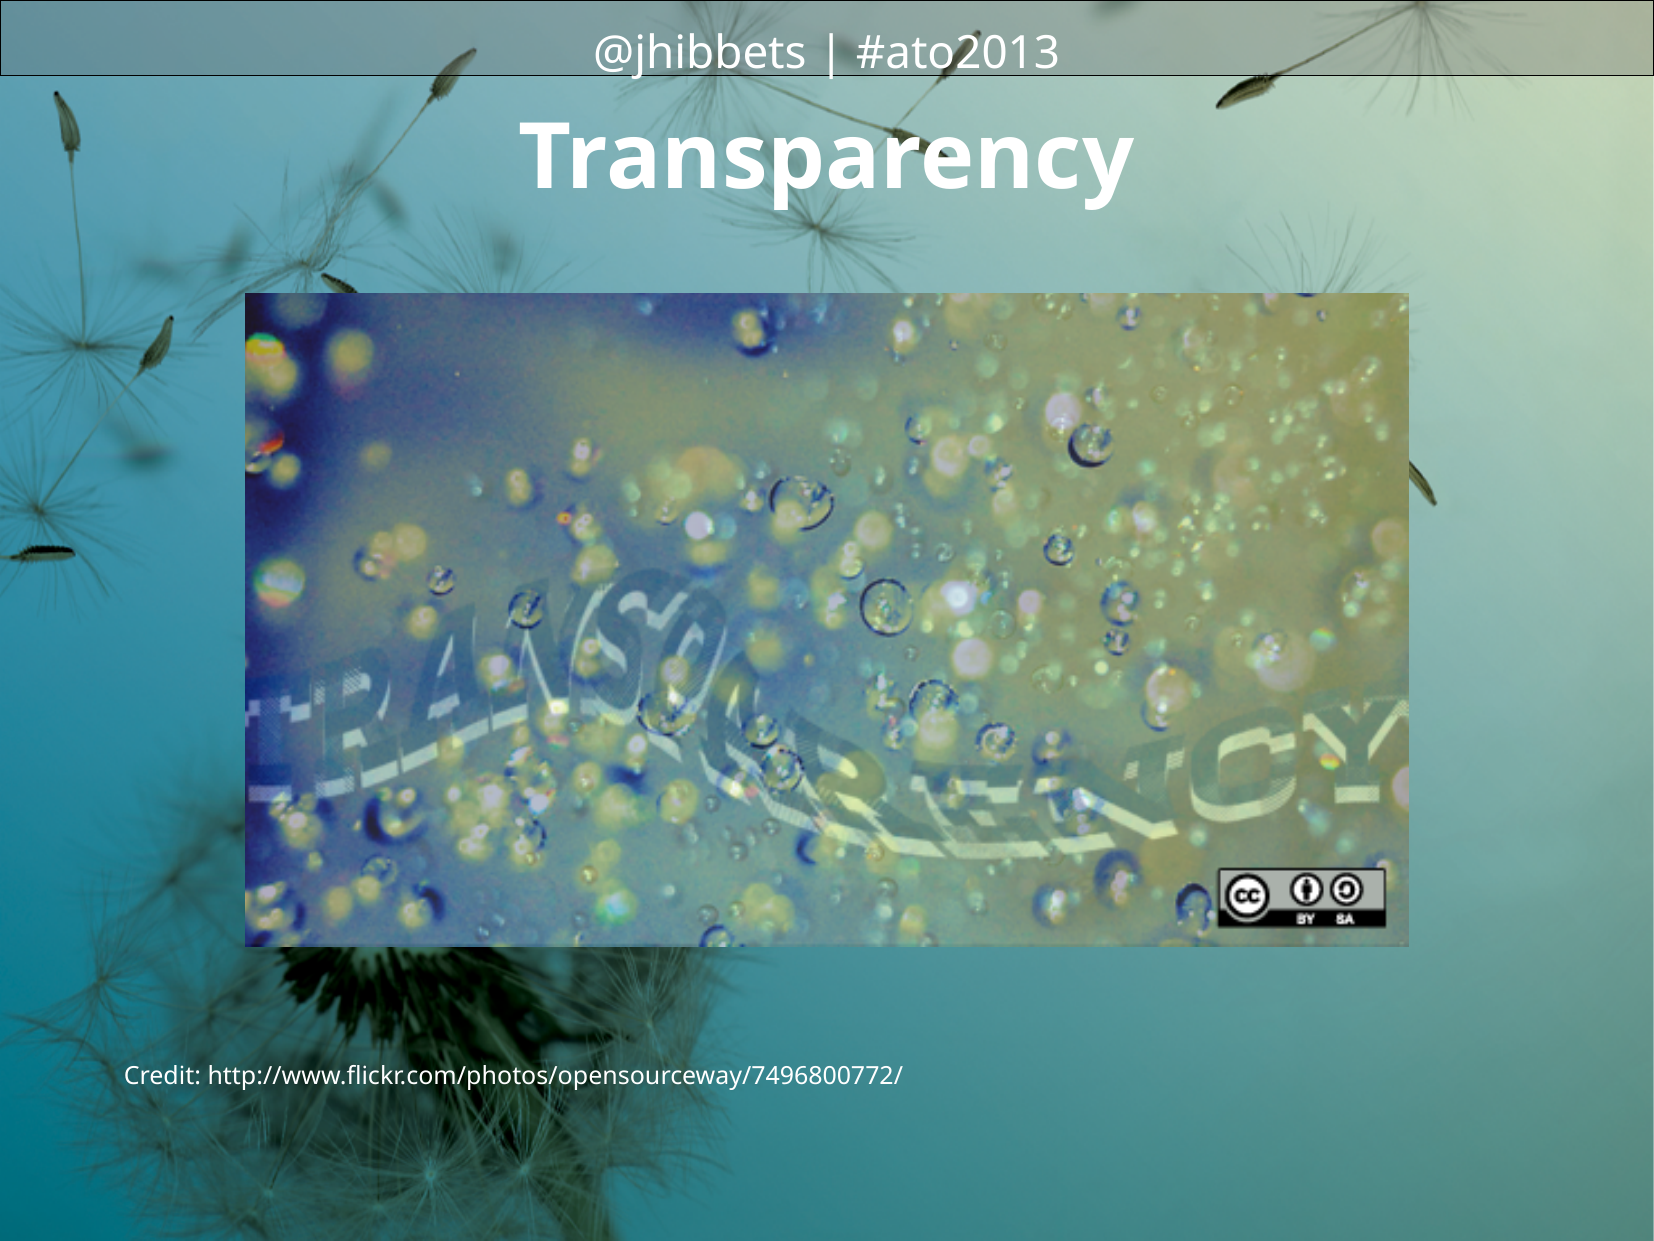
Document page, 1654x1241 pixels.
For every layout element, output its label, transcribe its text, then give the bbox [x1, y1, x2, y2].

text_box Credit: http://www.flickr.com/photos/opensourceway/7496800772/ [109, 1050, 928, 1093]
picture [0, 76, 1654, 1241]
title Transparency [82, 49, 1571, 257]
